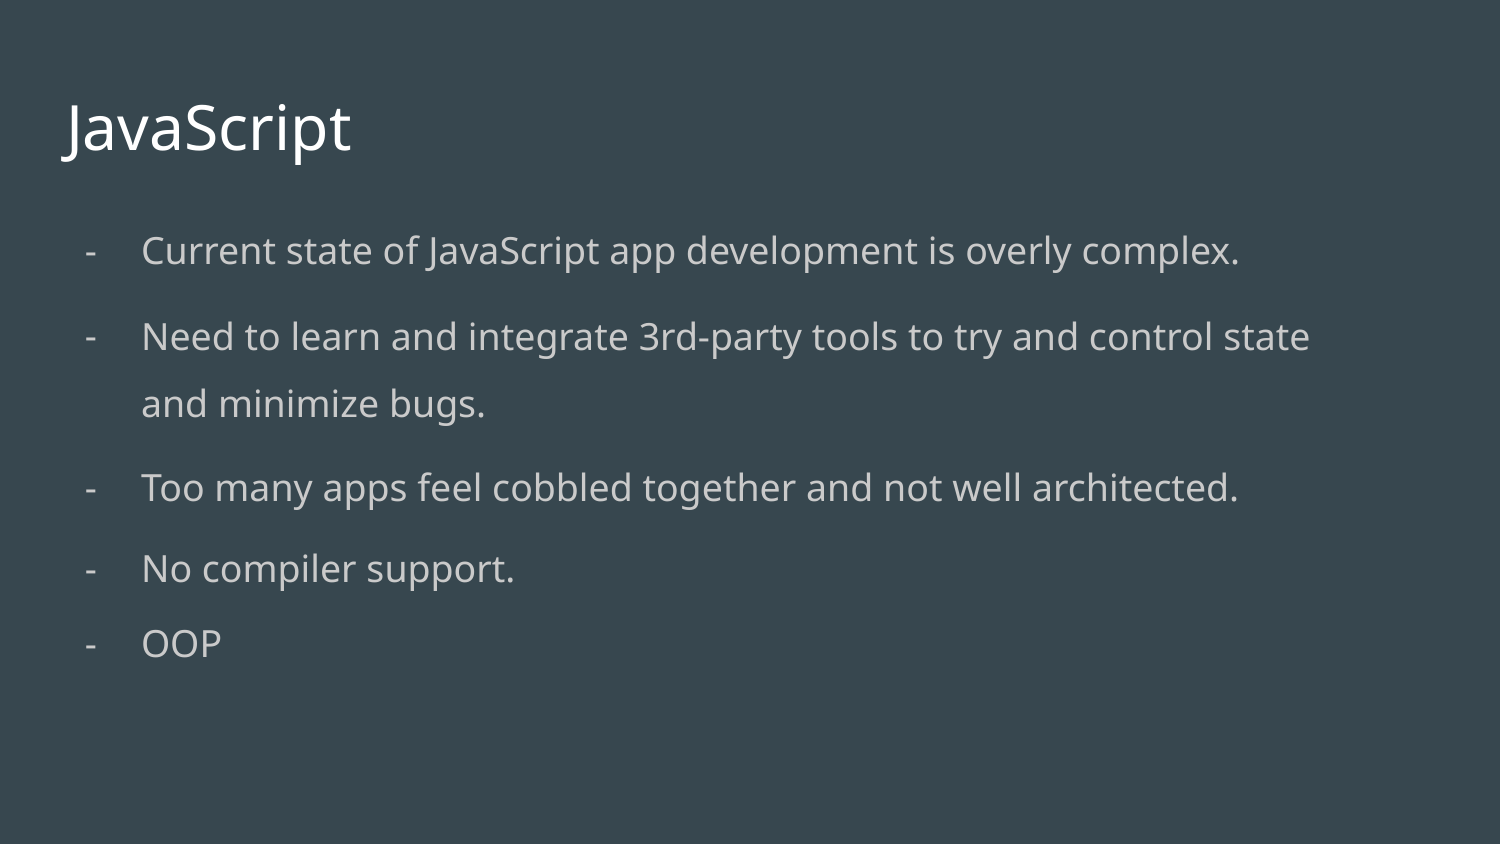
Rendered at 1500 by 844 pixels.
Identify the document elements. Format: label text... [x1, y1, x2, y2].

text_box Too many apps feel cobbled together and not well architected. [51, 426, 1283, 512]
text_box No compiler support. [51, 507, 998, 582]
title JavaScript [51, 72, 1449, 167]
text_box OOP [51, 582, 998, 689]
list Current state of JavaScript app development is overly complex. [51, 190, 1378, 276]
text_box Need to learn and integrate 3rd-party tools to try and control state and minimize bugs. [51, 275, 1348, 427]
